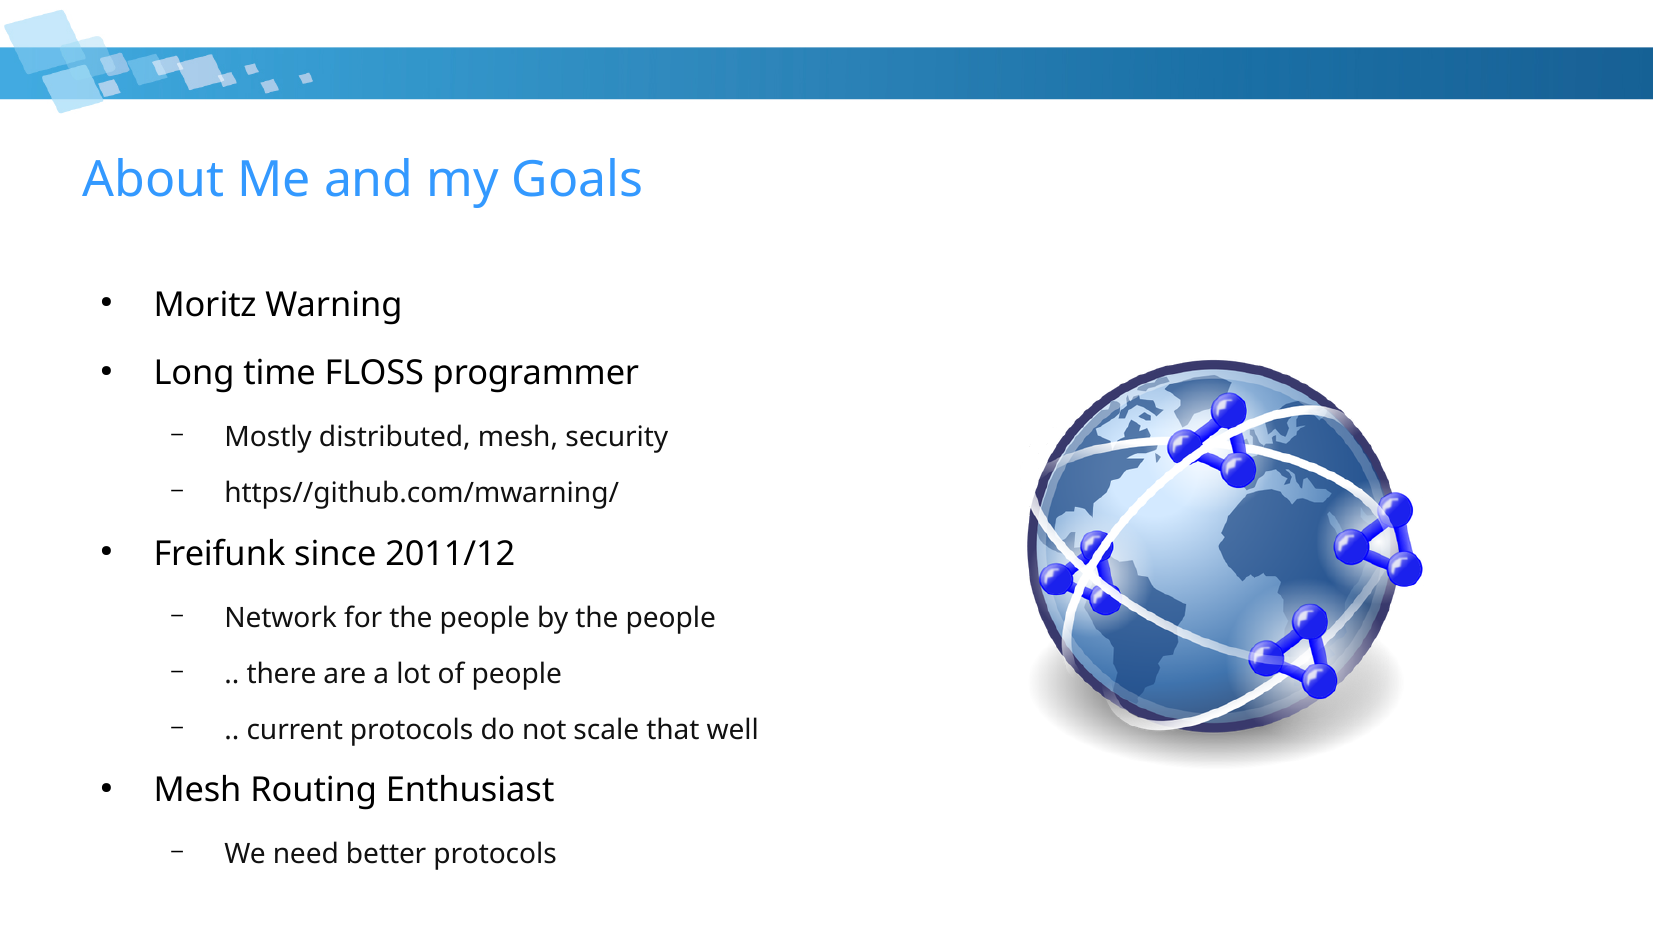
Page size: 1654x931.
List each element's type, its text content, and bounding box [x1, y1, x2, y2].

list Moritz Warning Long time FLOSS programmer Mostly distributed, mesh, security https//github.com/mwarning/ Freifunk since 2011/12 Network for the people by the people .. there are a lot of people .. current protocols do not scale that well Mesh Routing Enthusiast We need better protocols [82, 279, 1571, 824]
picture [0, 0, 1653, 929]
title About Me and my Goals [82, 99, 1571, 255]
